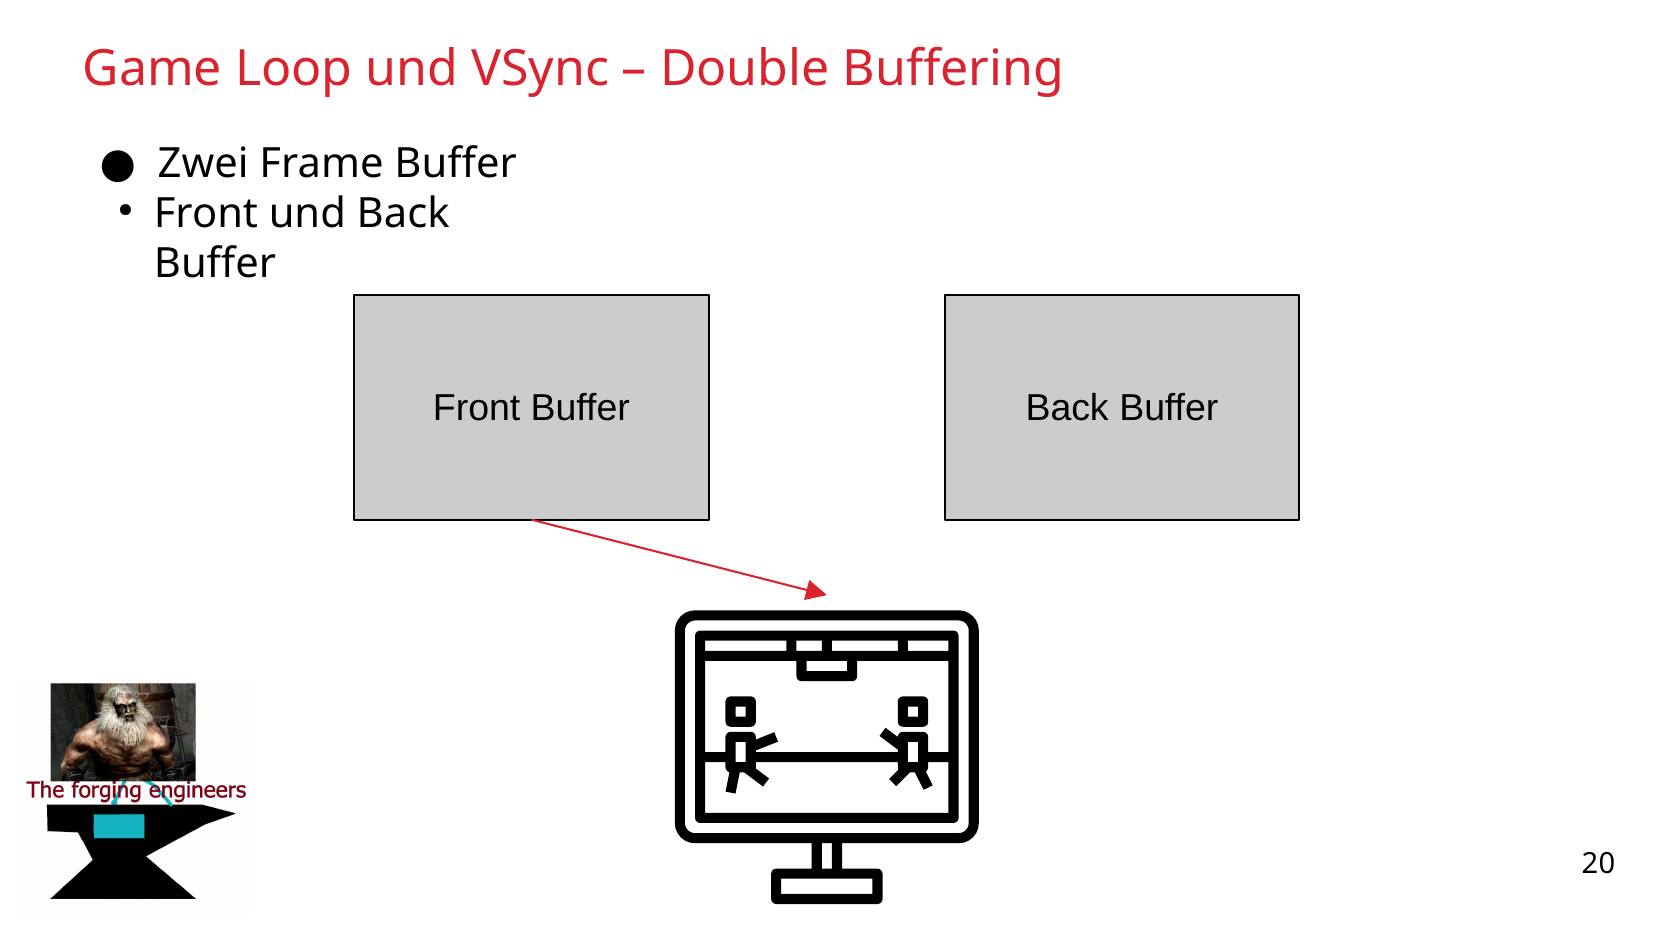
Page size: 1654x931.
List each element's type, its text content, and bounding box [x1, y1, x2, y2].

text_box Front Buffer [354, 295, 709, 520]
title Game Loop und VSync – Double Buffering [82, 37, 1571, 95]
text_box Zwei Frame Buffer Front und Back Buffer [82, 135, 579, 260]
picture [664, 595, 989, 931]
picture [17, 679, 254, 916]
text_box Back Buffer [944, 295, 1300, 520]
